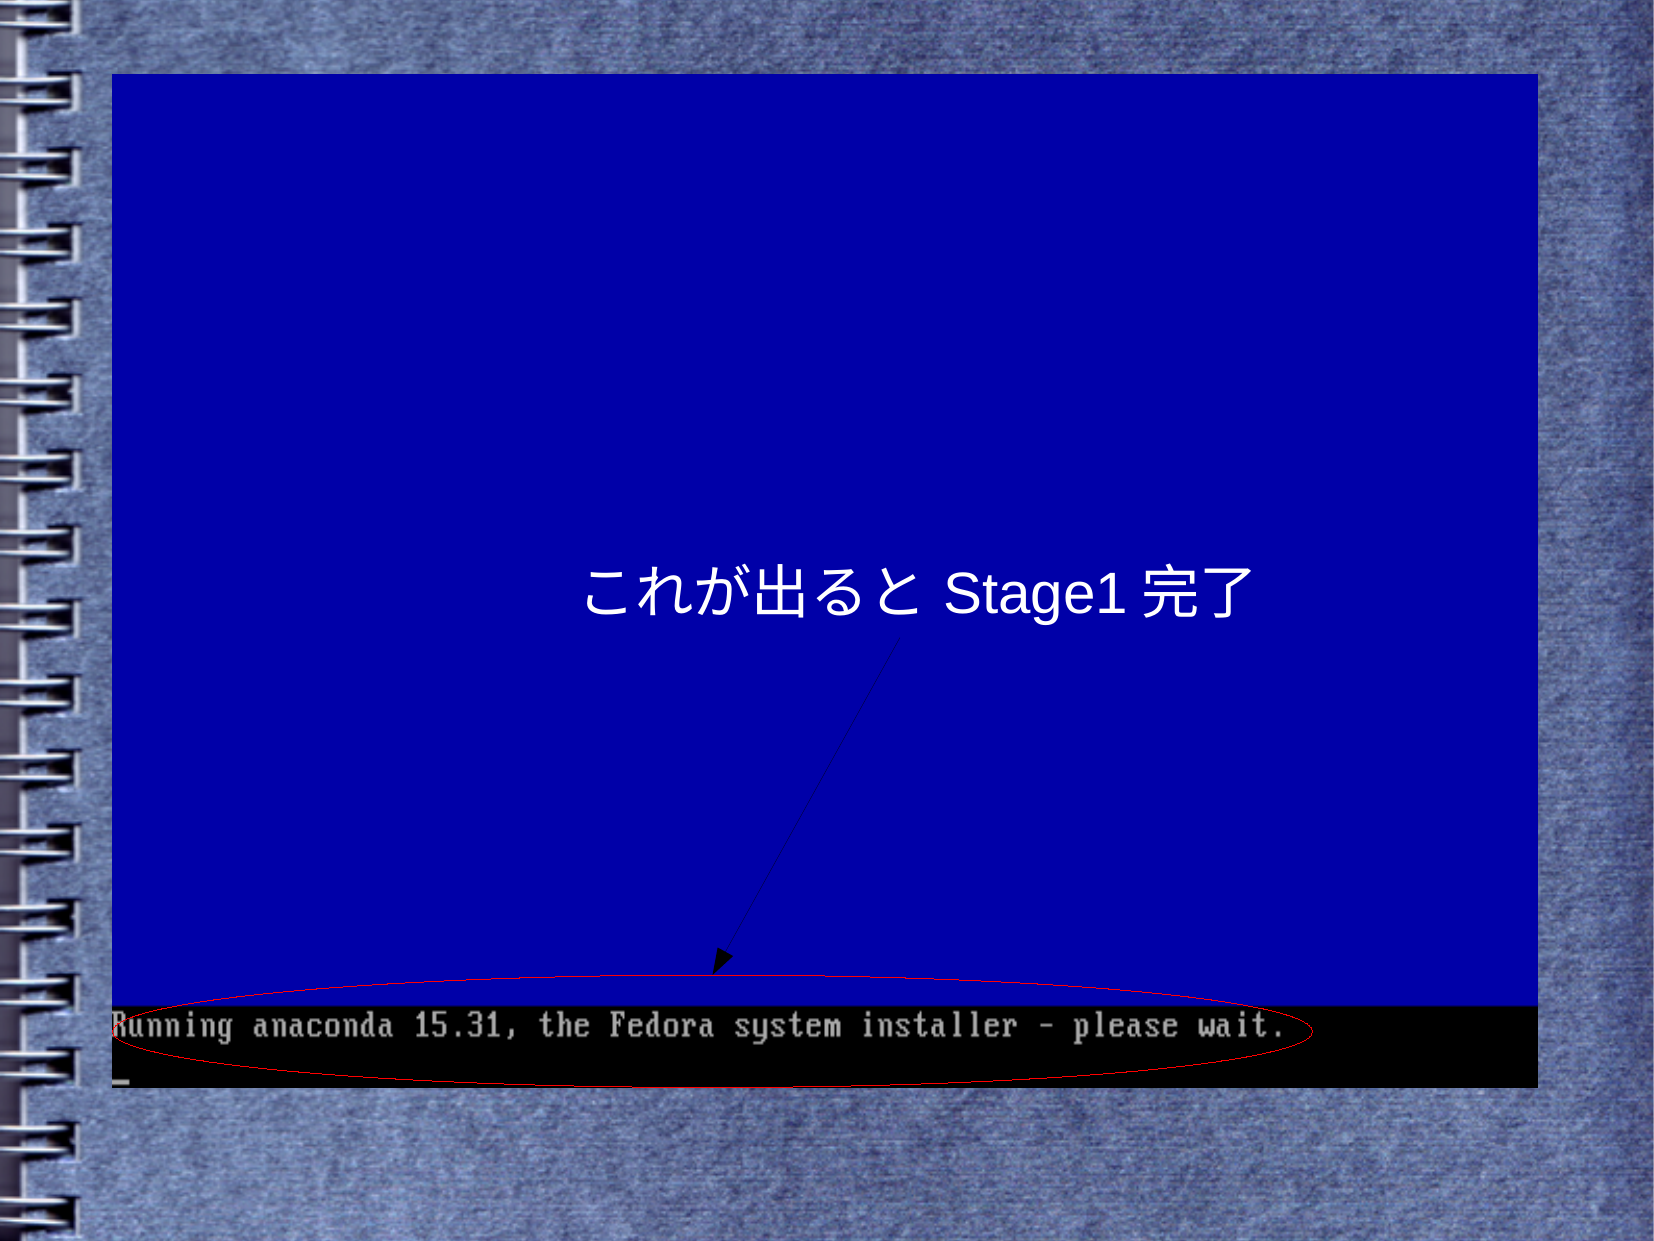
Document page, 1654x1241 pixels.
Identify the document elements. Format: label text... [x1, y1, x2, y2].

picture [0, 0, 1654, 1241]
text_box これが出るとStage1完了 [562, 538, 1426, 633]
